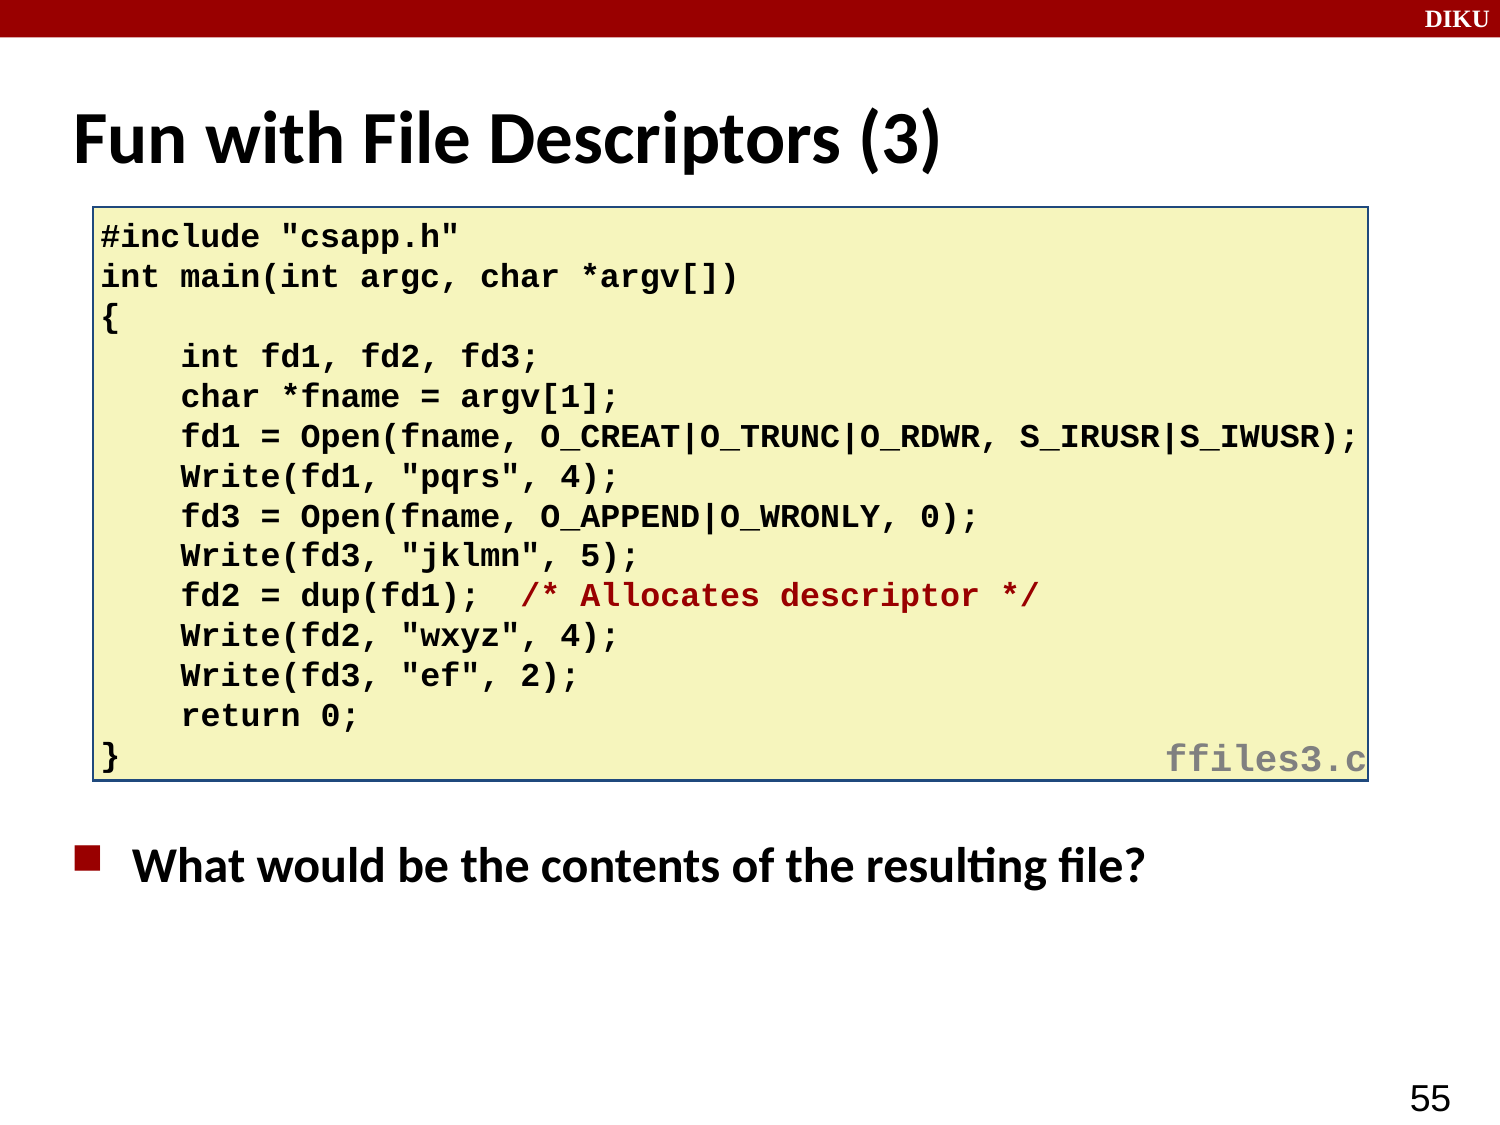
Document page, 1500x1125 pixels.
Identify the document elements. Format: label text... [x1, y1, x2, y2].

text_box What would be the contents of the resulting file? [60, 825, 1424, 913]
text_box #include "csapp.h" int main(int argc, char *argv[]) { int fd1, fd2, fd3; char *fname = argv[1]; fd1 = Open(fname, O_CREAT|O_TRUNC|O_RDWR, S_IRUSR|S_IWUSR); Write(fd1, "pqrs", 4); fd3 = Open(fname, O_APPEND|O_WRONLY, 0); Write(fd3, "jklmn", 5); fd2 = dup(fd1); /* Allocates descriptor */ Write(fd2, "wxyz", 4); Write(fd3, "ef", 2); return 0; } [93, 206, 1369, 781]
text_box Fun with File Descriptors (3) [58, 71, 1304, 197]
text_box ffiles3.c [1149, 726, 1383, 787]
